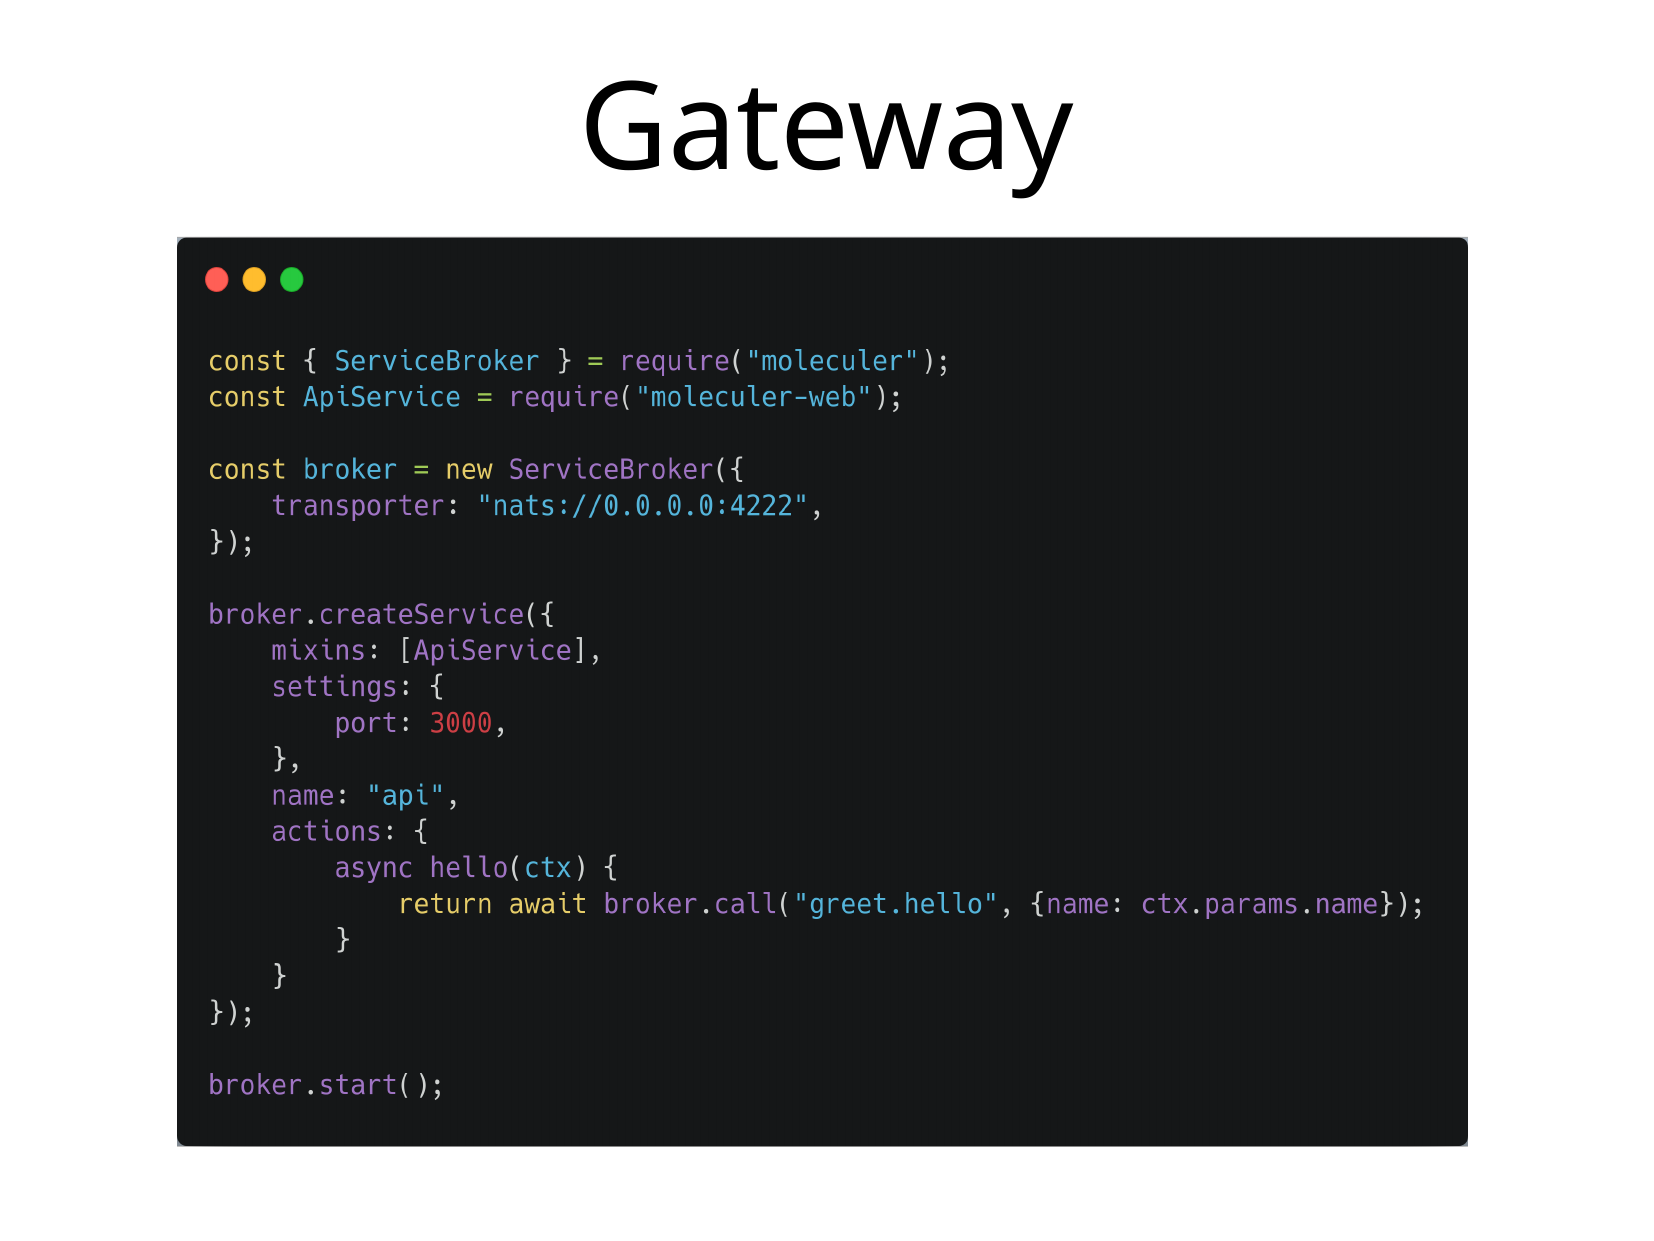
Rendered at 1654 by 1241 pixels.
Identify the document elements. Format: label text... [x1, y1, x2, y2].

title Gateway [82, 49, 1571, 196]
picture [177, 236, 1468, 1147]
